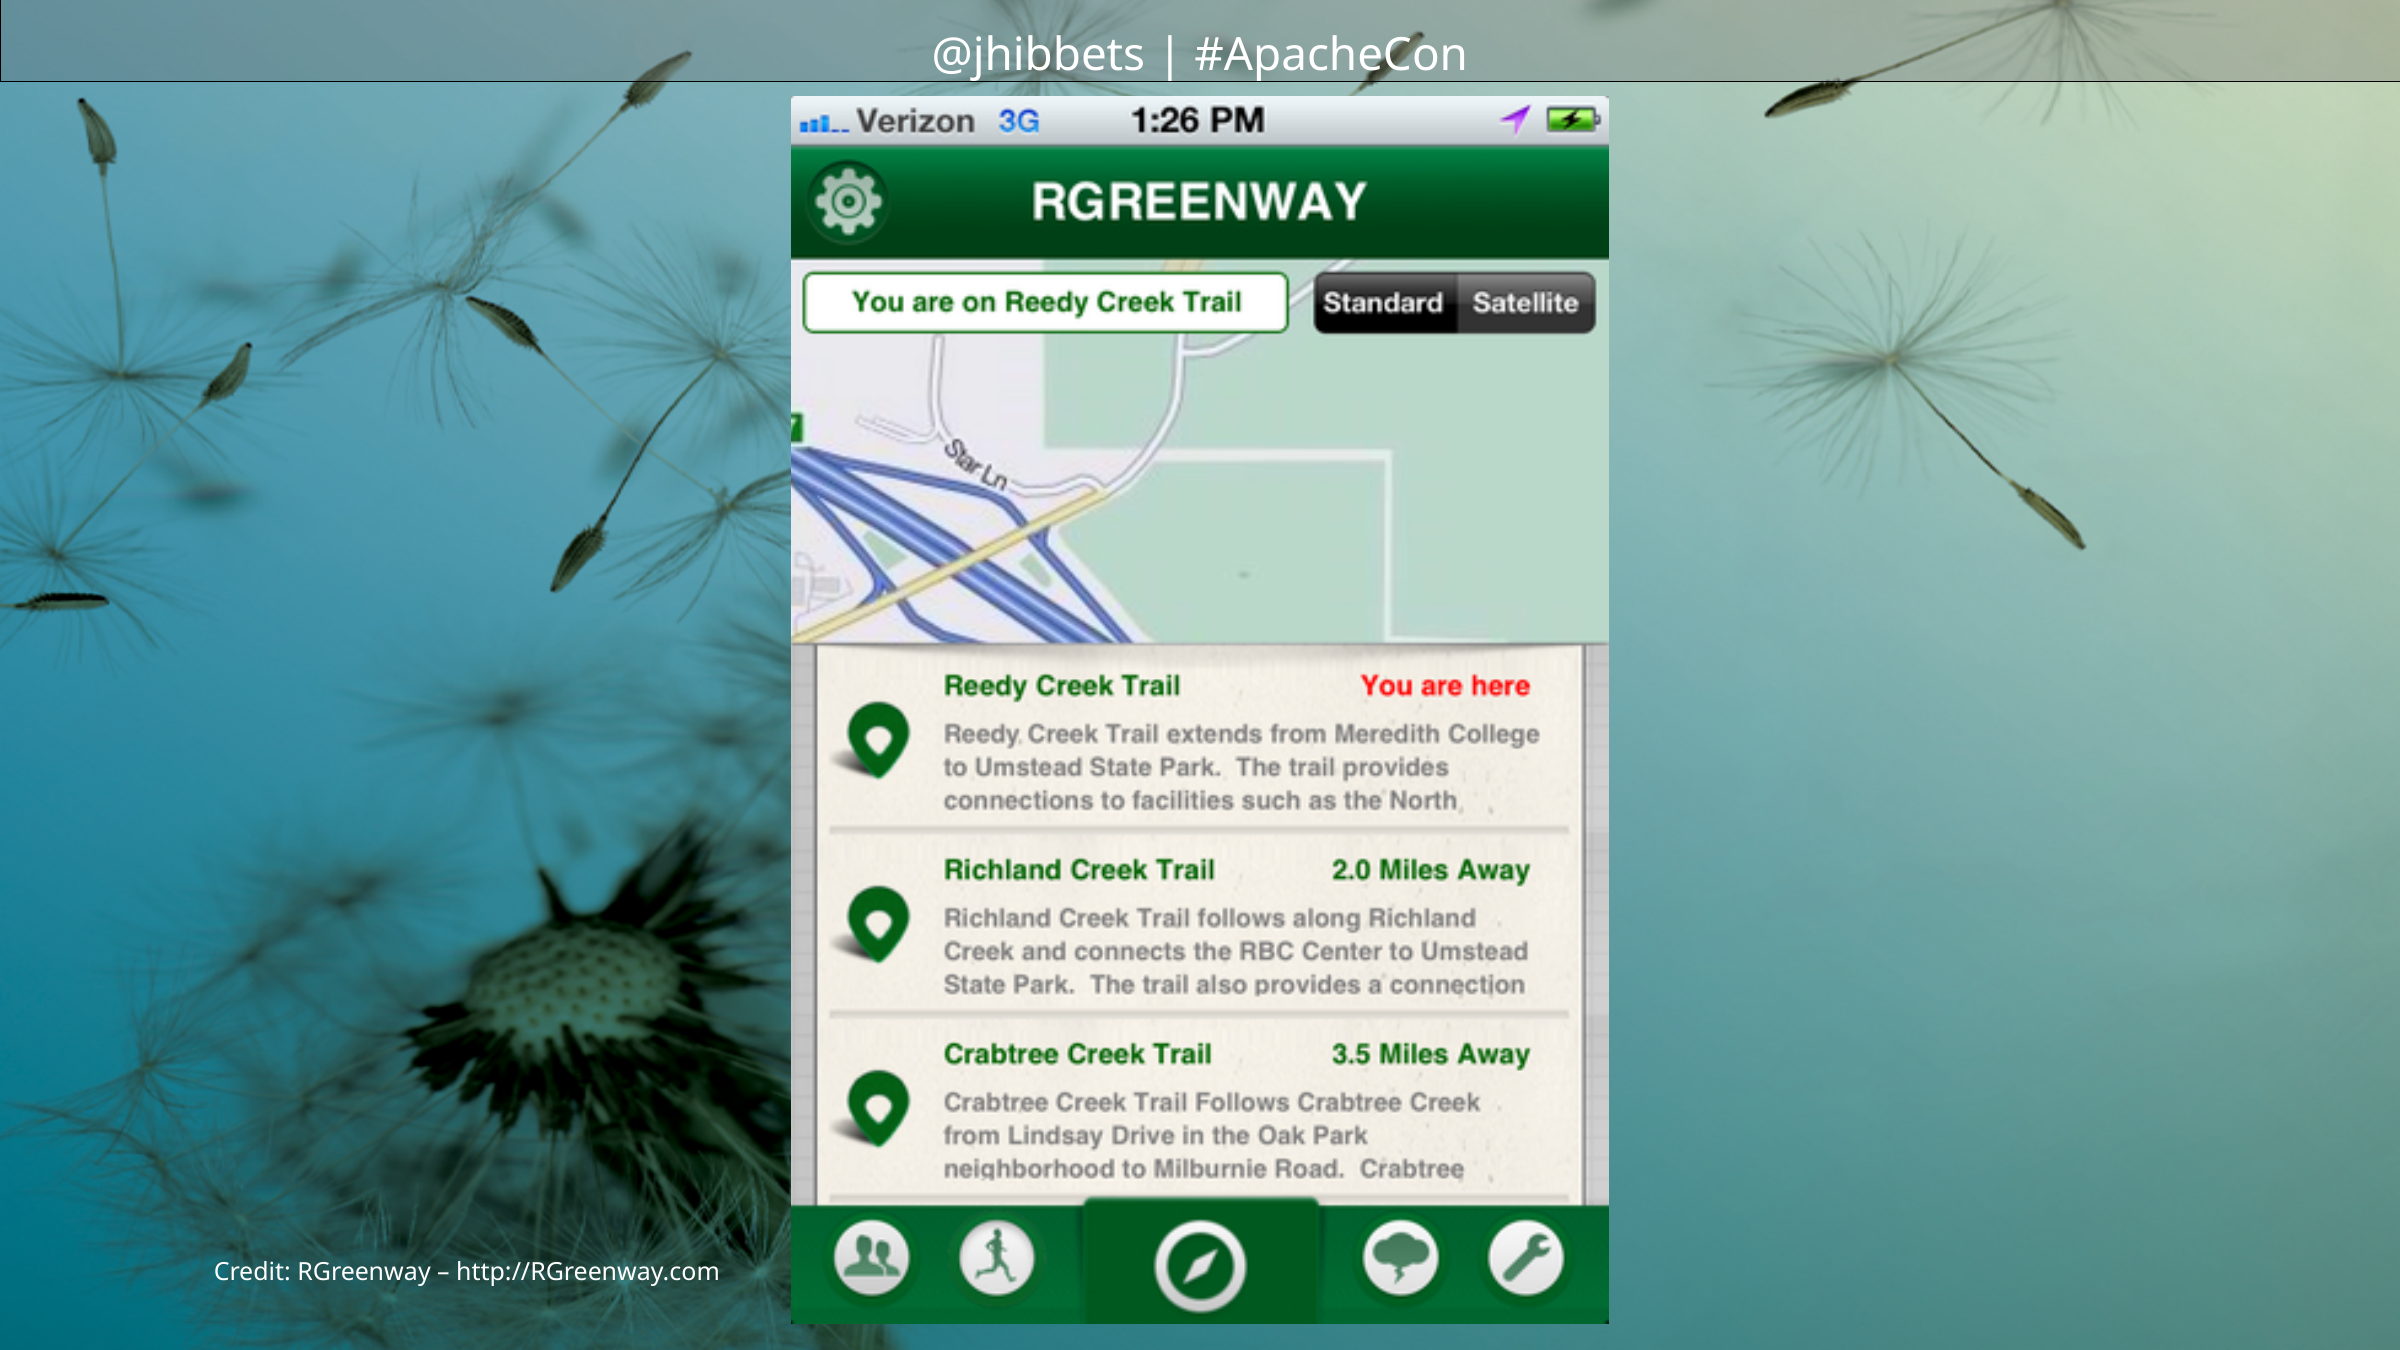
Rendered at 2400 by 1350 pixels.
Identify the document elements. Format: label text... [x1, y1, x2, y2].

picture [0, 82, 2400, 1350]
text_box Credit: RGreenway – http://RGreenway.com [199, 1245, 791, 1293]
